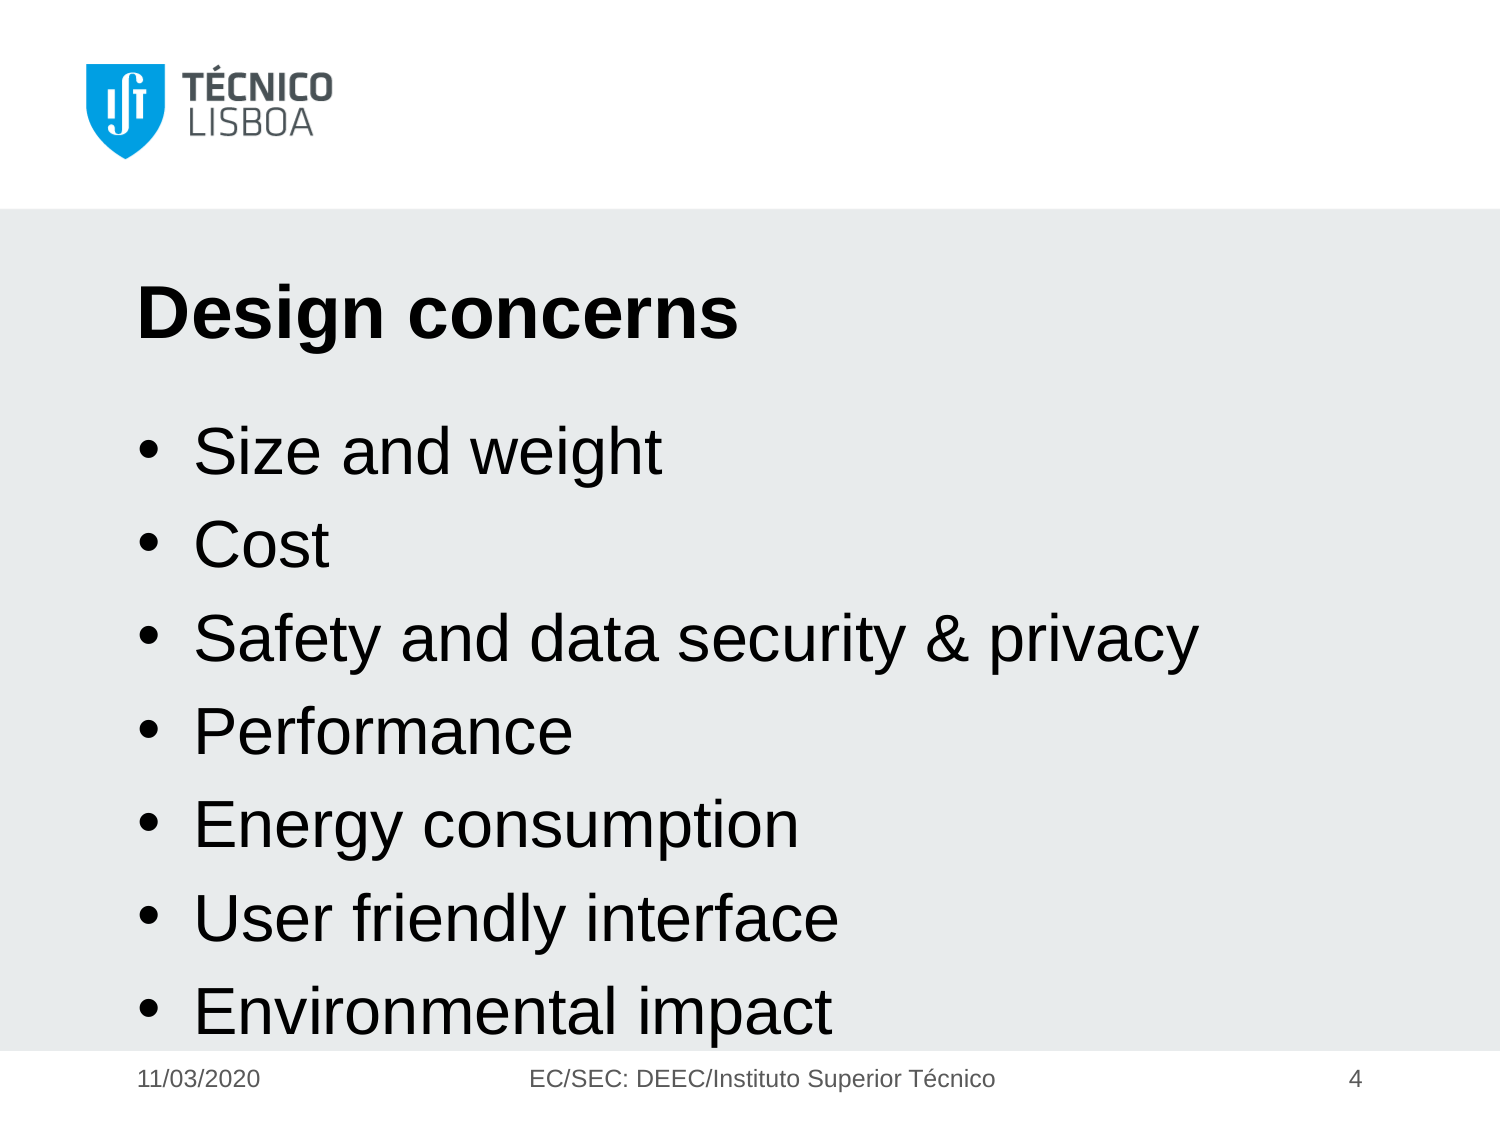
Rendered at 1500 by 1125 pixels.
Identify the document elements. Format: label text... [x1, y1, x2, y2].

footer EC/SEC: DEEC/Instituto Superior Técnico [512, 1052, 1021, 1103]
list Size and weight Cost Safety and data security & privacy Performance Energy consumption User friendly interface Environmental impact [121, 400, 1378, 1005]
slide_number <number> [1077, 1052, 1378, 1103]
picture [0, 0, 1500, 1125]
slide_number 11/03/2020 [121, 1052, 425, 1103]
title Design concerns [121, 237, 1378, 381]
